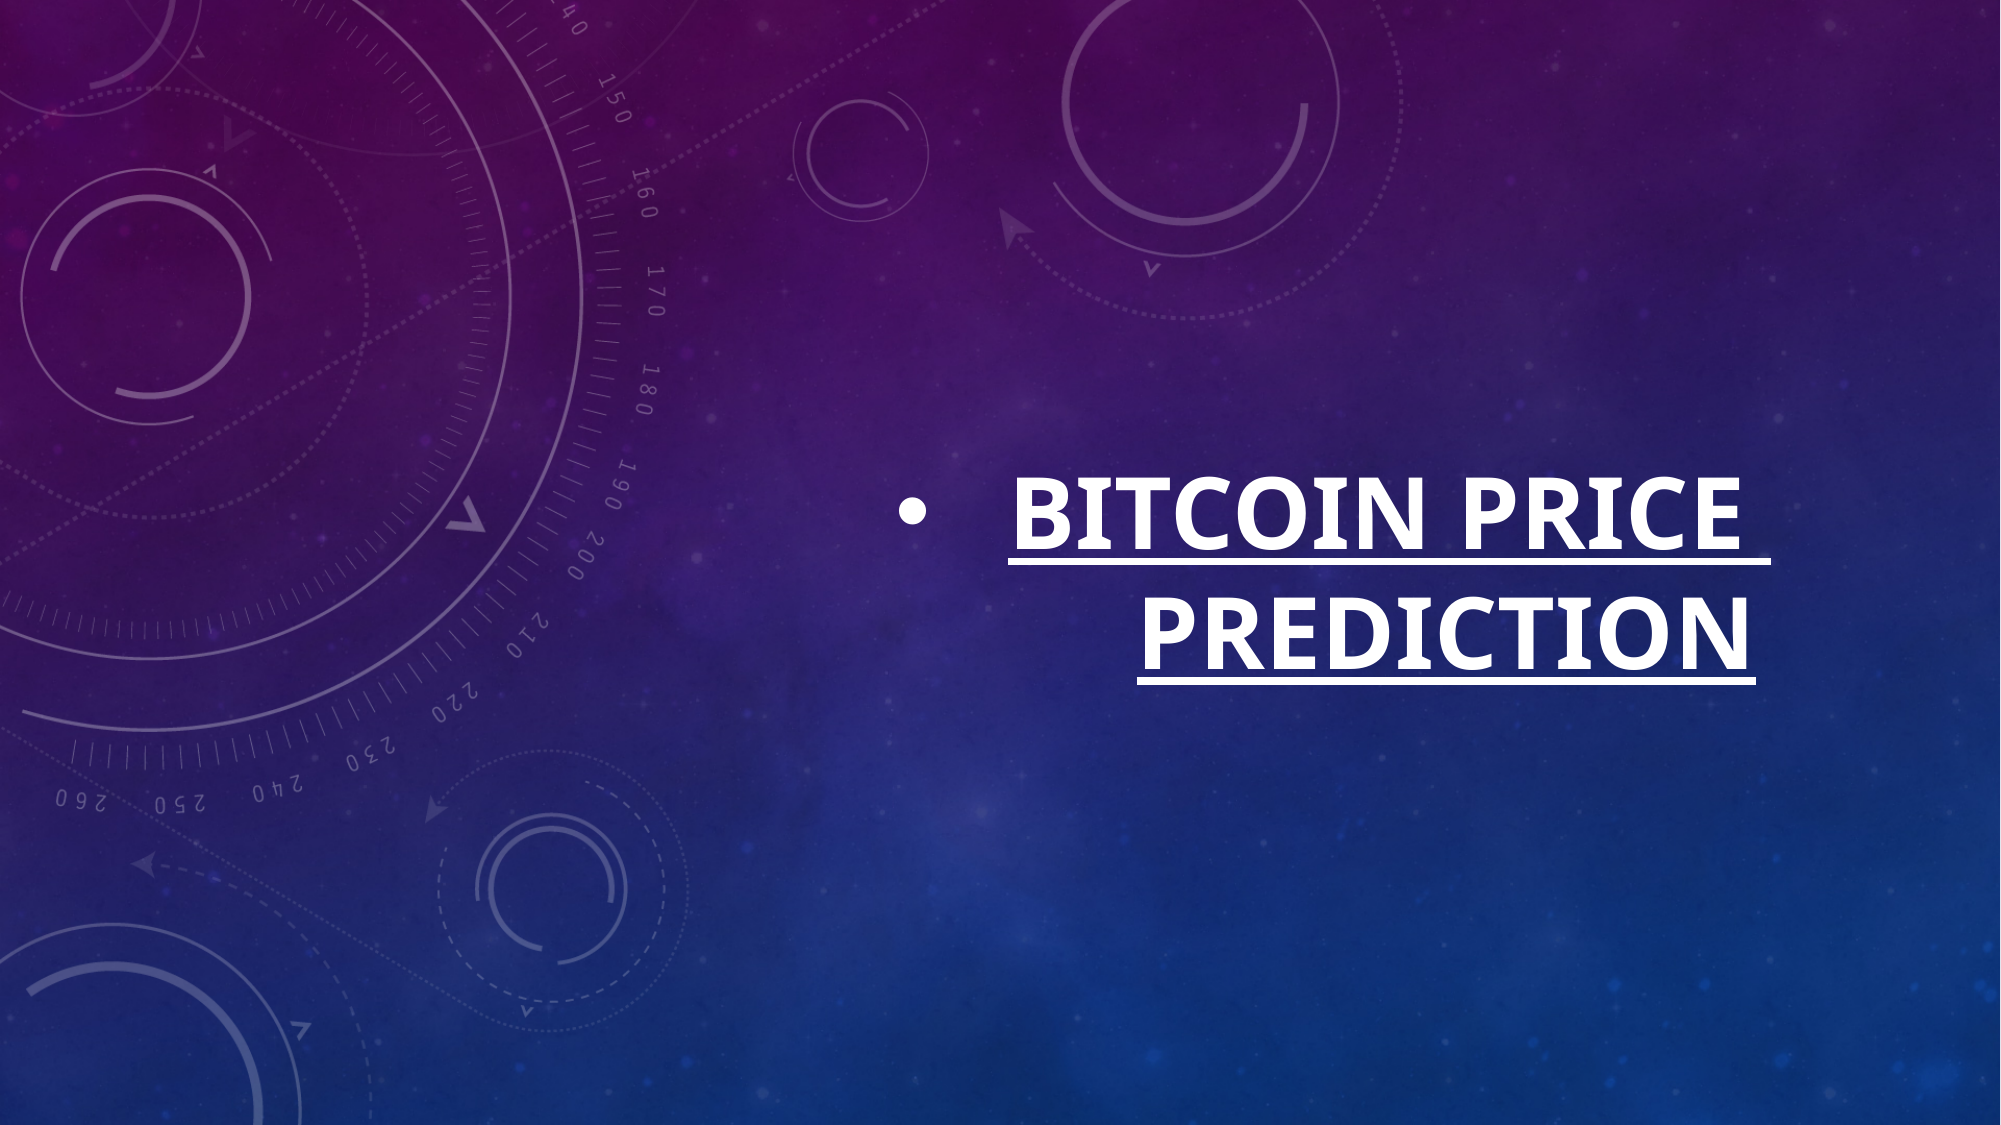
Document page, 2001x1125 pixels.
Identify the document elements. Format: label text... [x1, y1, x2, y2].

title Bitcoin price prediction [743, 300, 1925, 698]
